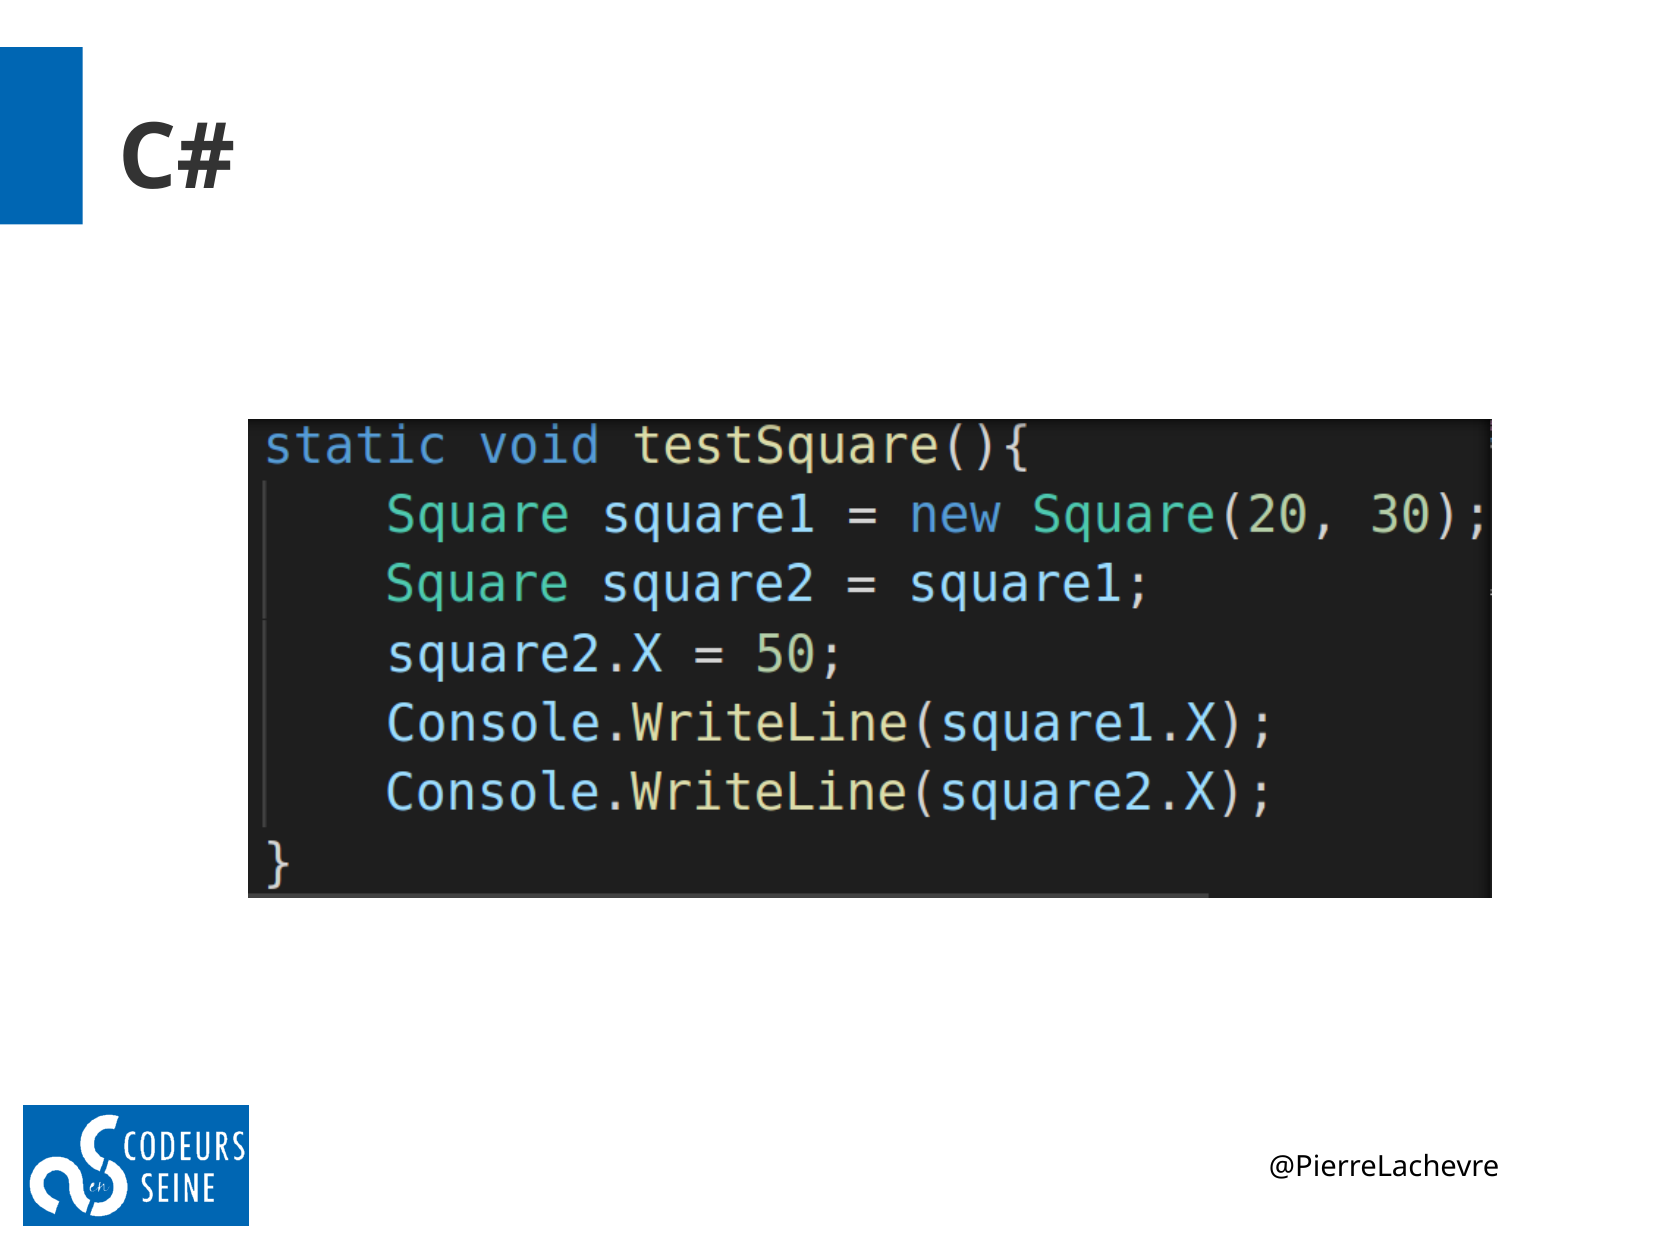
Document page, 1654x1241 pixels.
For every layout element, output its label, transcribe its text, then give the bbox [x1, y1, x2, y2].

picture [23, 1105, 249, 1226]
title C# [118, 49, 1571, 257]
picture [248, 419, 1492, 898]
